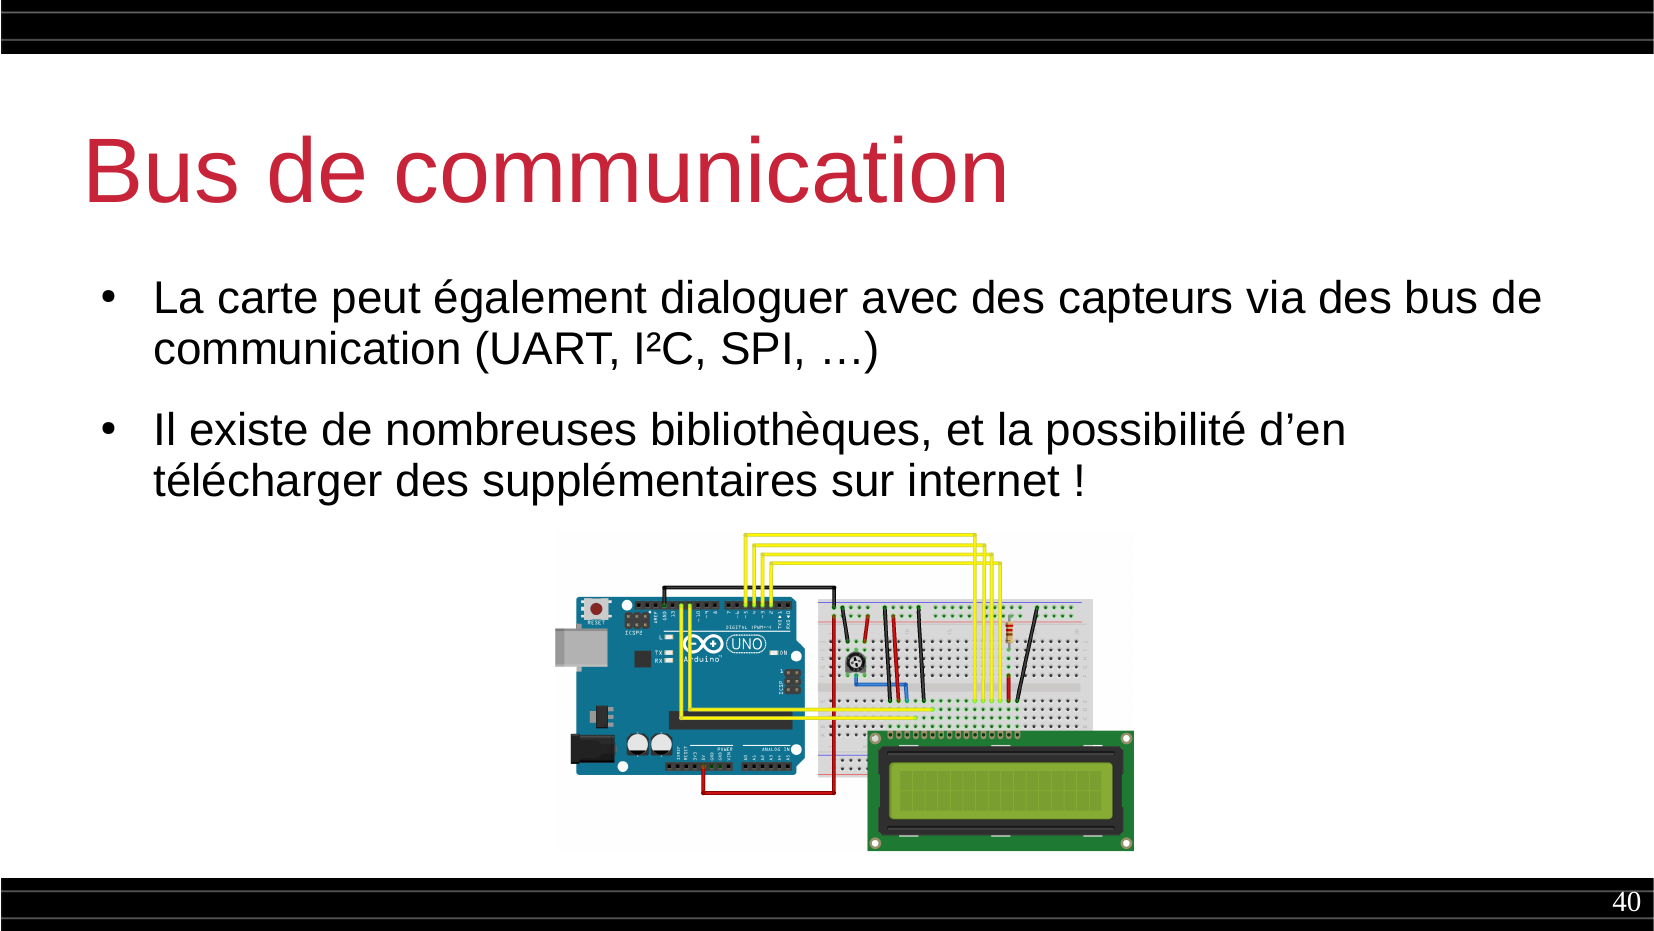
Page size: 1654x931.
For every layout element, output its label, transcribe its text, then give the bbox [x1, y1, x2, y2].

title Bus de communication [82, 92, 1571, 249]
picture [1, 0, 1654, 54]
picture [1, 878, 1654, 931]
list La carte peut également dialoguer avec des capteurs via des bus de communication (UART, I²C, SPI, …) Il existe de nombreuses bibliothèques, et la possibilité d’en télécharger des supplémentaires sur internet ! [82, 271, 1571, 758]
picture [555, 531, 1134, 852]
